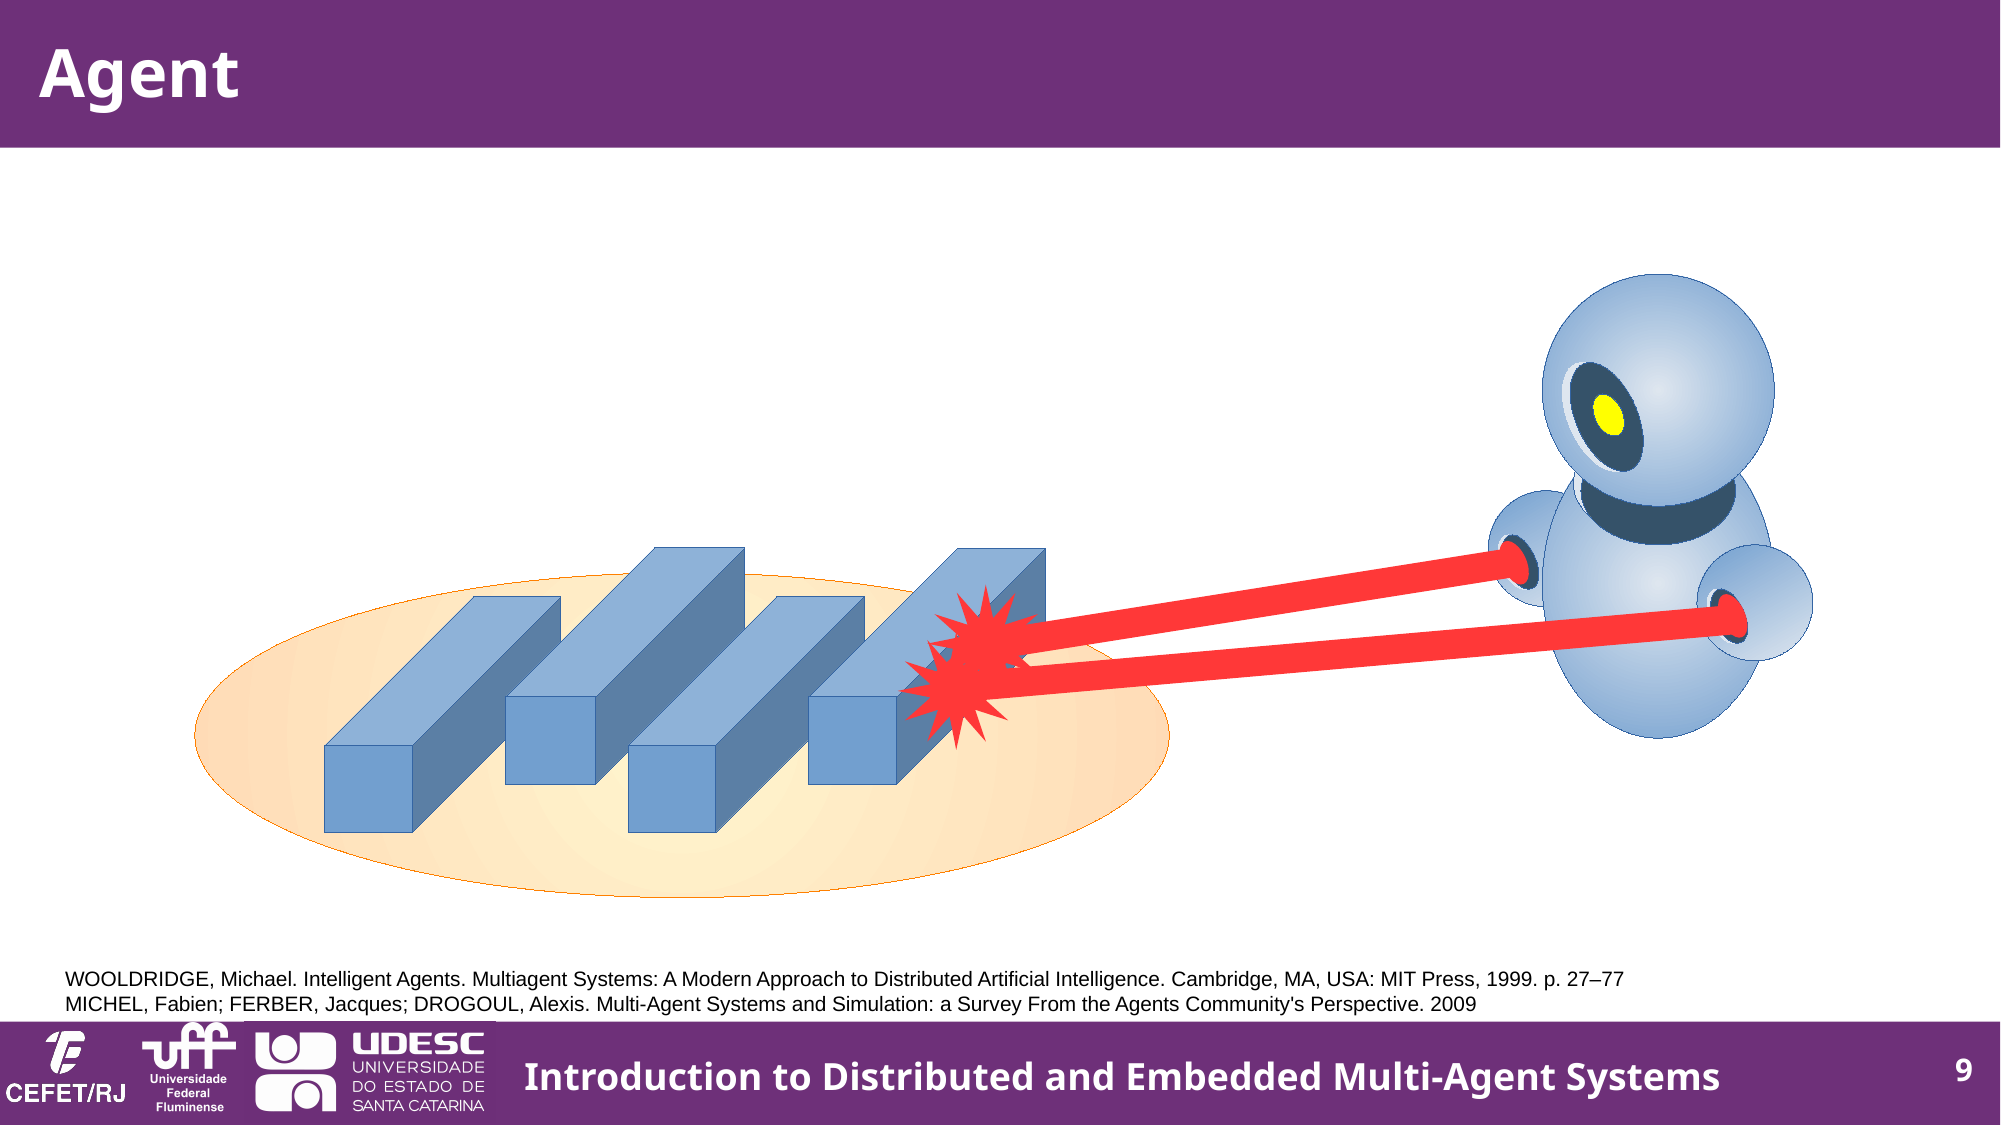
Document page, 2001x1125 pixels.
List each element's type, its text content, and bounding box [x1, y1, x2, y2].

picture [141, 1024, 237, 1117]
picture [244, 1024, 496, 1123]
text_box [194, 274, 1813, 898]
picture [6, 1009, 125, 1125]
text_box WOOLDRIDGE, Michael. Intelligent Agents. Multiagent Systems: A Modern Approach to Distributed Artificial Intelligence. Cambridge, MA, USA: MIT Press, 1999. p. 27–77 MICHEL, Fabien; FERBER, Jacques; DROGOUL, Alexis. Multi-Agent Systems and Simulation: a Survey From the Agents Community's Perspective. 2009 [50, 958, 1969, 1024]
text_box Agent [25, 23, 1999, 119]
